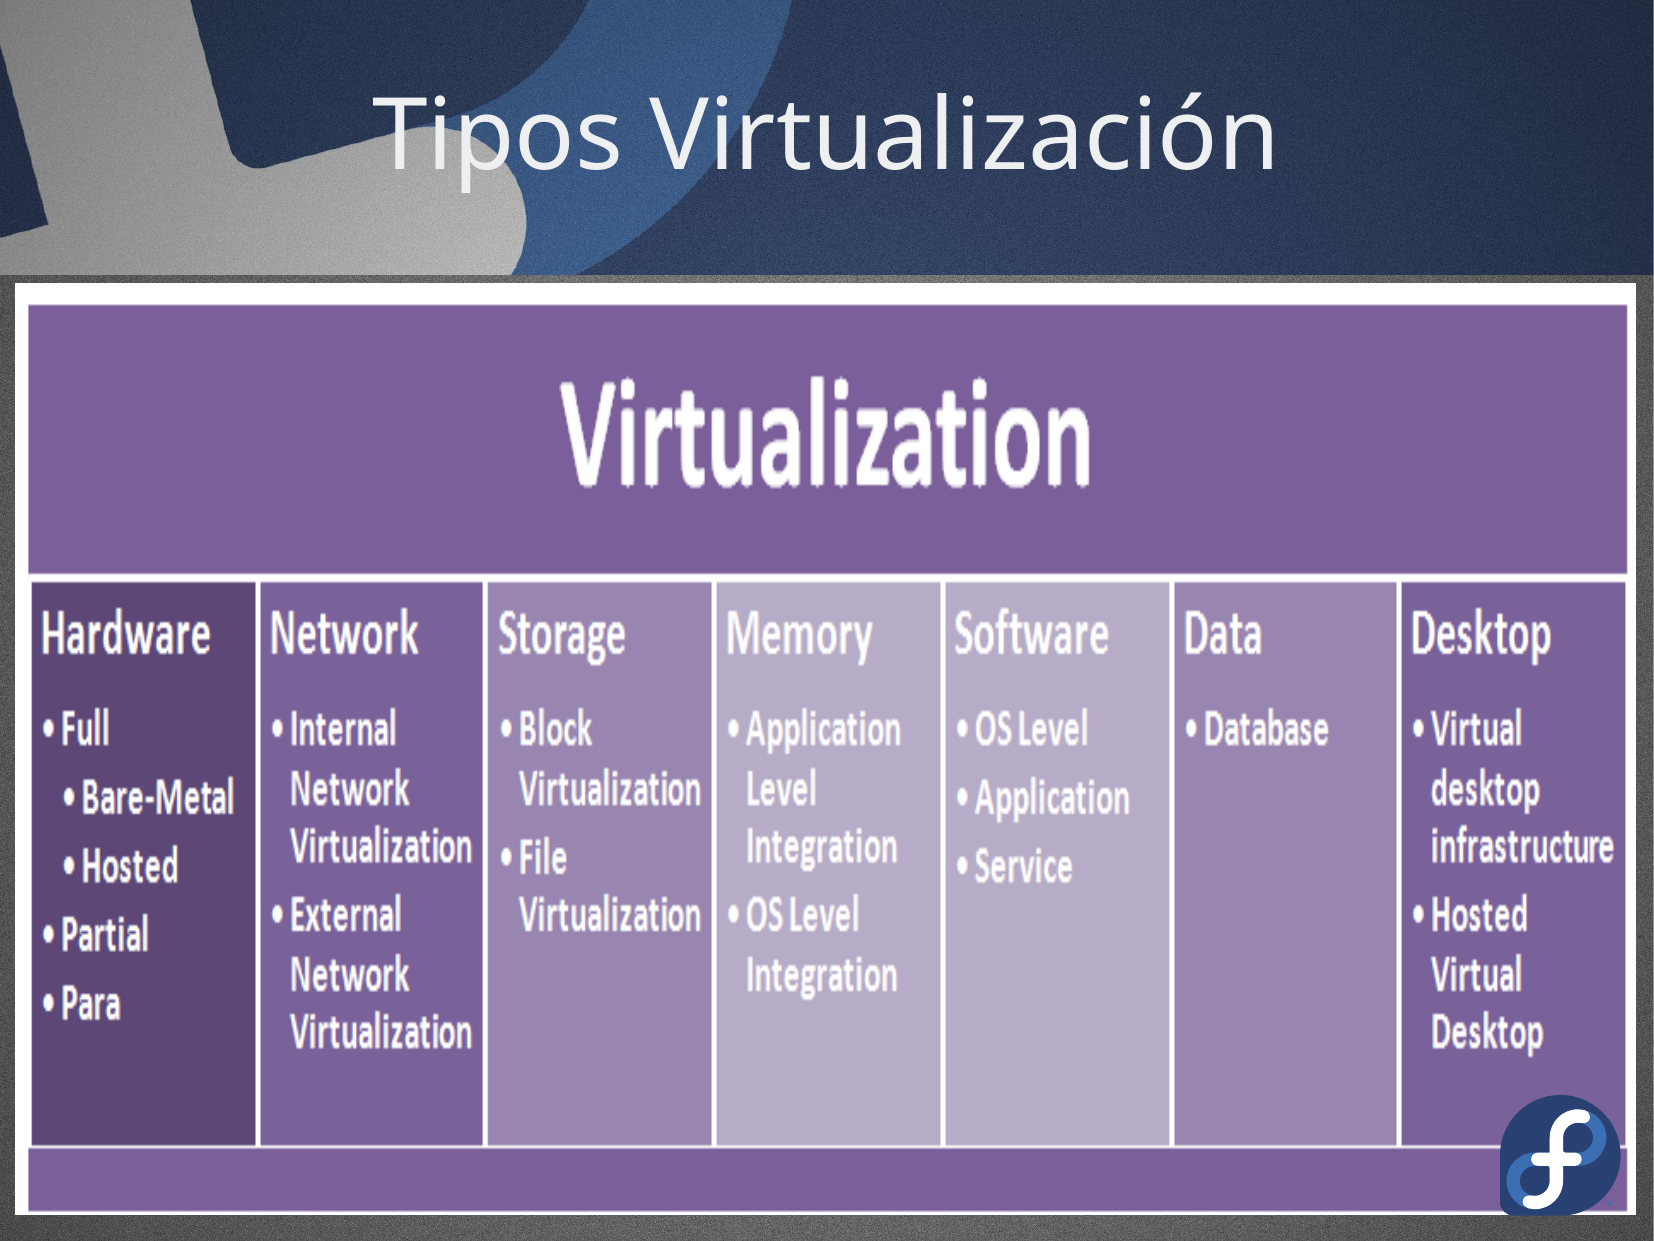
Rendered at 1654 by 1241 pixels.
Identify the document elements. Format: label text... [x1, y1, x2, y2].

text_box Tipos Virtualización [88, 29, 1565, 237]
picture [0, 0, 1654, 1241]
